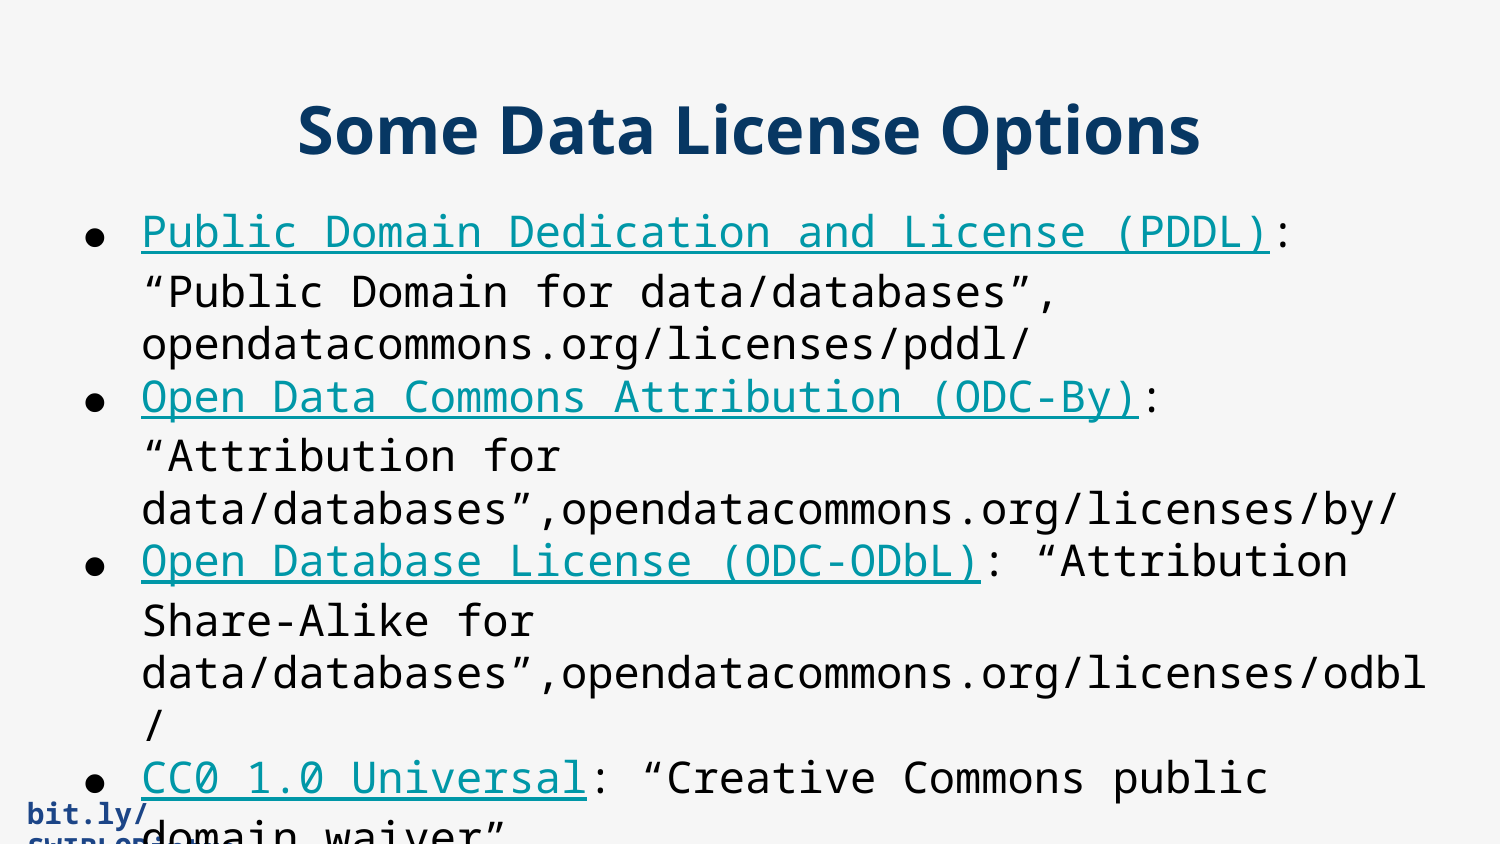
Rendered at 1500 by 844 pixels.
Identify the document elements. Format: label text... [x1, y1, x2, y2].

title Some Data License Options [51, 72, 1449, 167]
list Public Domain Dedication and License (PDDL): “Public Domain for data/databases”, opendatacommons.org/licenses/pddl/ Open Data Commons Attribution (ODC-By): “Attribution for data/databases”,opendatacommons.org/licenses/by/ Open Database License (ODC-ODbL): “Attribution Share-Alike for data/databases”,opendatacommons.org/licenses/odbl/ CC0 1.0 Universal: “Creative Commons public domain waiver”, creativecommons.org/publicdomain/zero/1.0/ [51, 189, 1449, 750]
